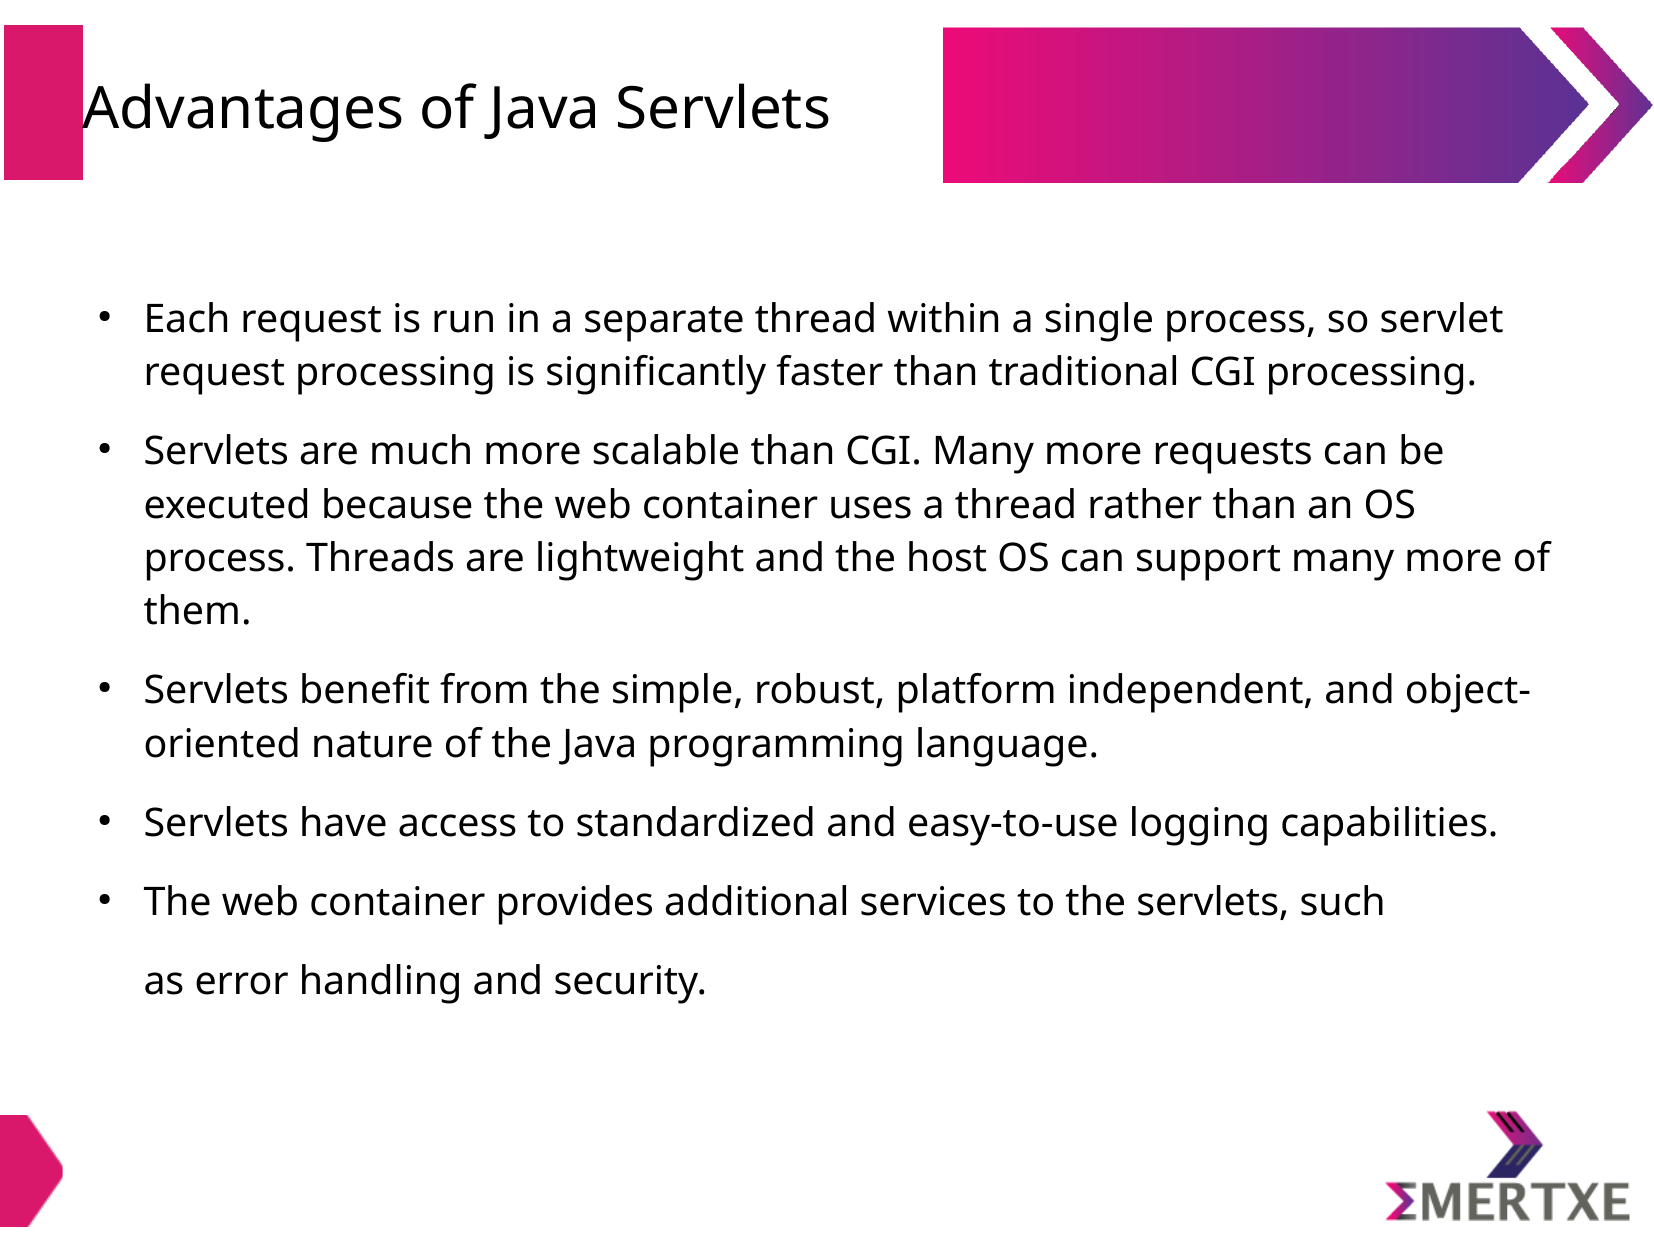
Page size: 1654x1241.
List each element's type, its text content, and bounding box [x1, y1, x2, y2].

list Each request is run in a separate thread within a single process, so servlet request processing is significantly faster than traditional CGI processing. Servlets are much more scalable than CGI. Many more requests can be executed because the web container uses a thread rather than an OS process. Threads are lightweight and the host OS can support many more of them. Servlets benefit from the simple, robust, platform independent, and object-oriented nature of the Java programming language. Servlets have access to standardized and easy-to-use logging capabilities. The web container provides additional services to the servlets, such as error handling and security. [82, 290, 1571, 1010]
title Advantages of Java Servlets [82, 2, 1571, 210]
picture [1385, 1107, 1631, 1221]
picture [1571, 27, 1653, 183]
